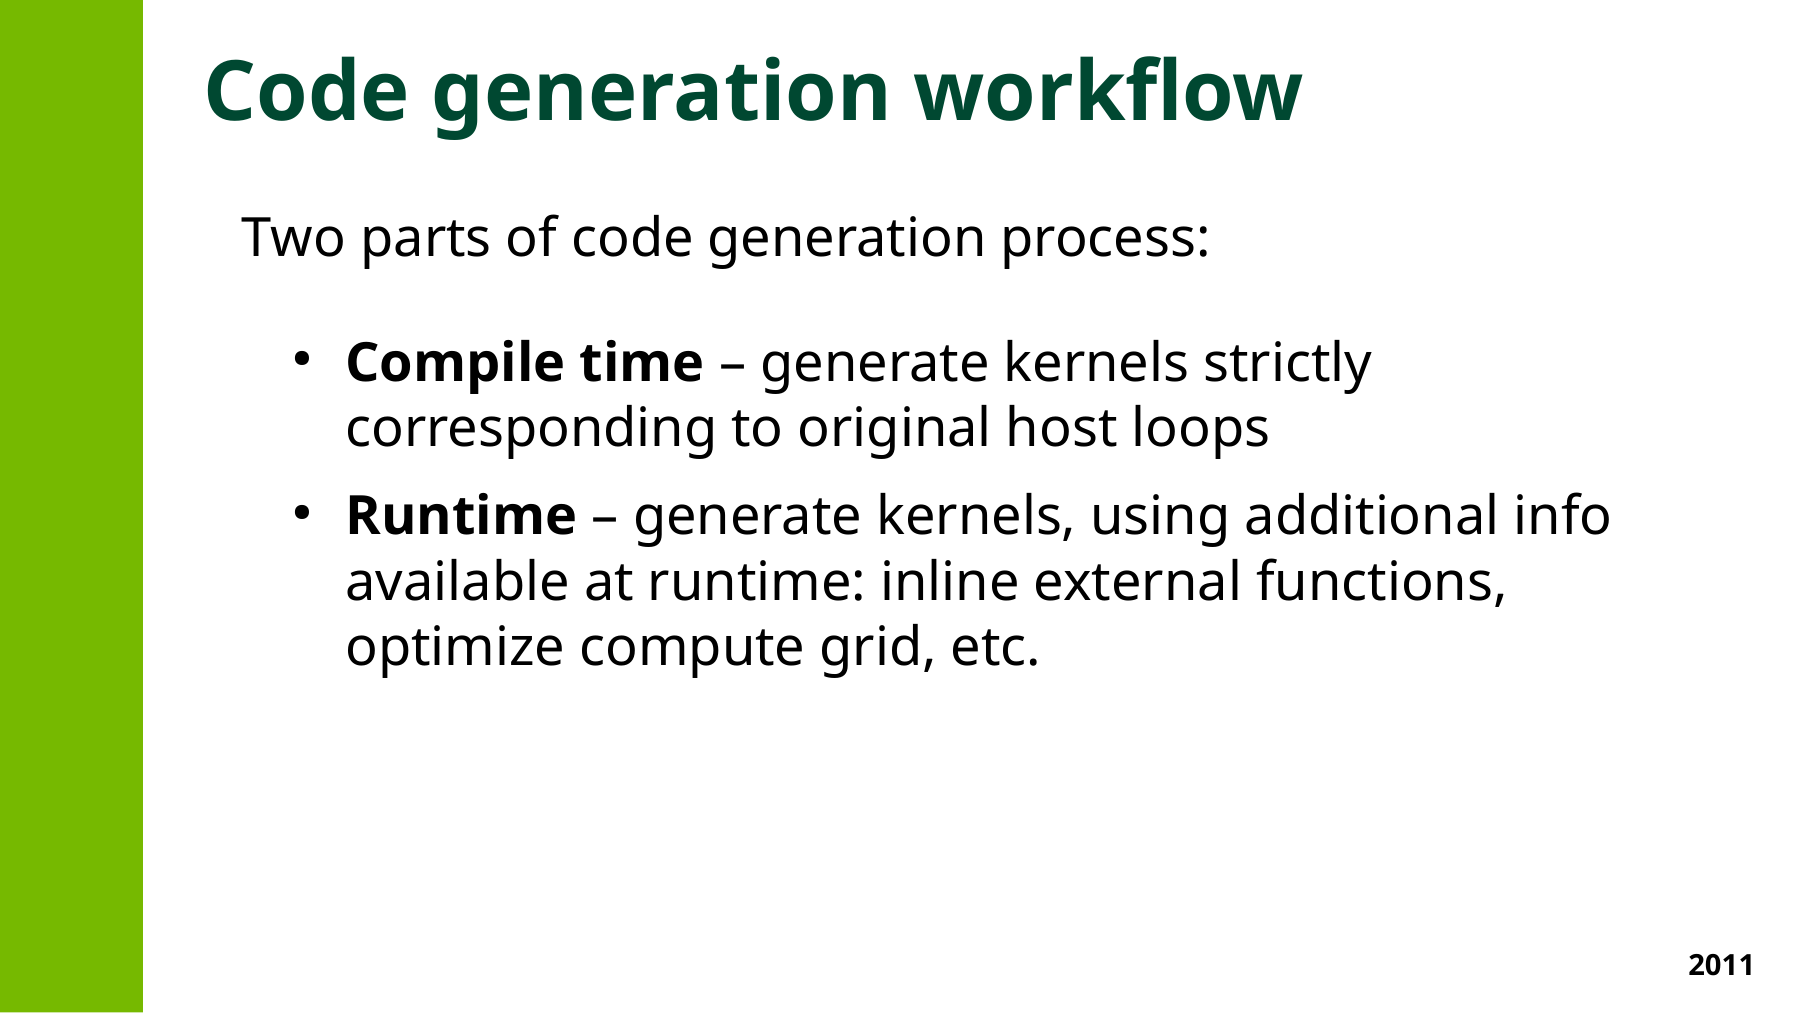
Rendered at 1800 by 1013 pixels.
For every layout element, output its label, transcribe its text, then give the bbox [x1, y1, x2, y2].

title Code generation workflow [188, 40, 1733, 195]
list Two parts of code generation process: Compile time – generate kernels strictly corresponding to original host loops Runtime – generate kernels, using additional info available at runtime: inline external functions, optimize compute grid, etc. [188, 195, 1733, 976]
